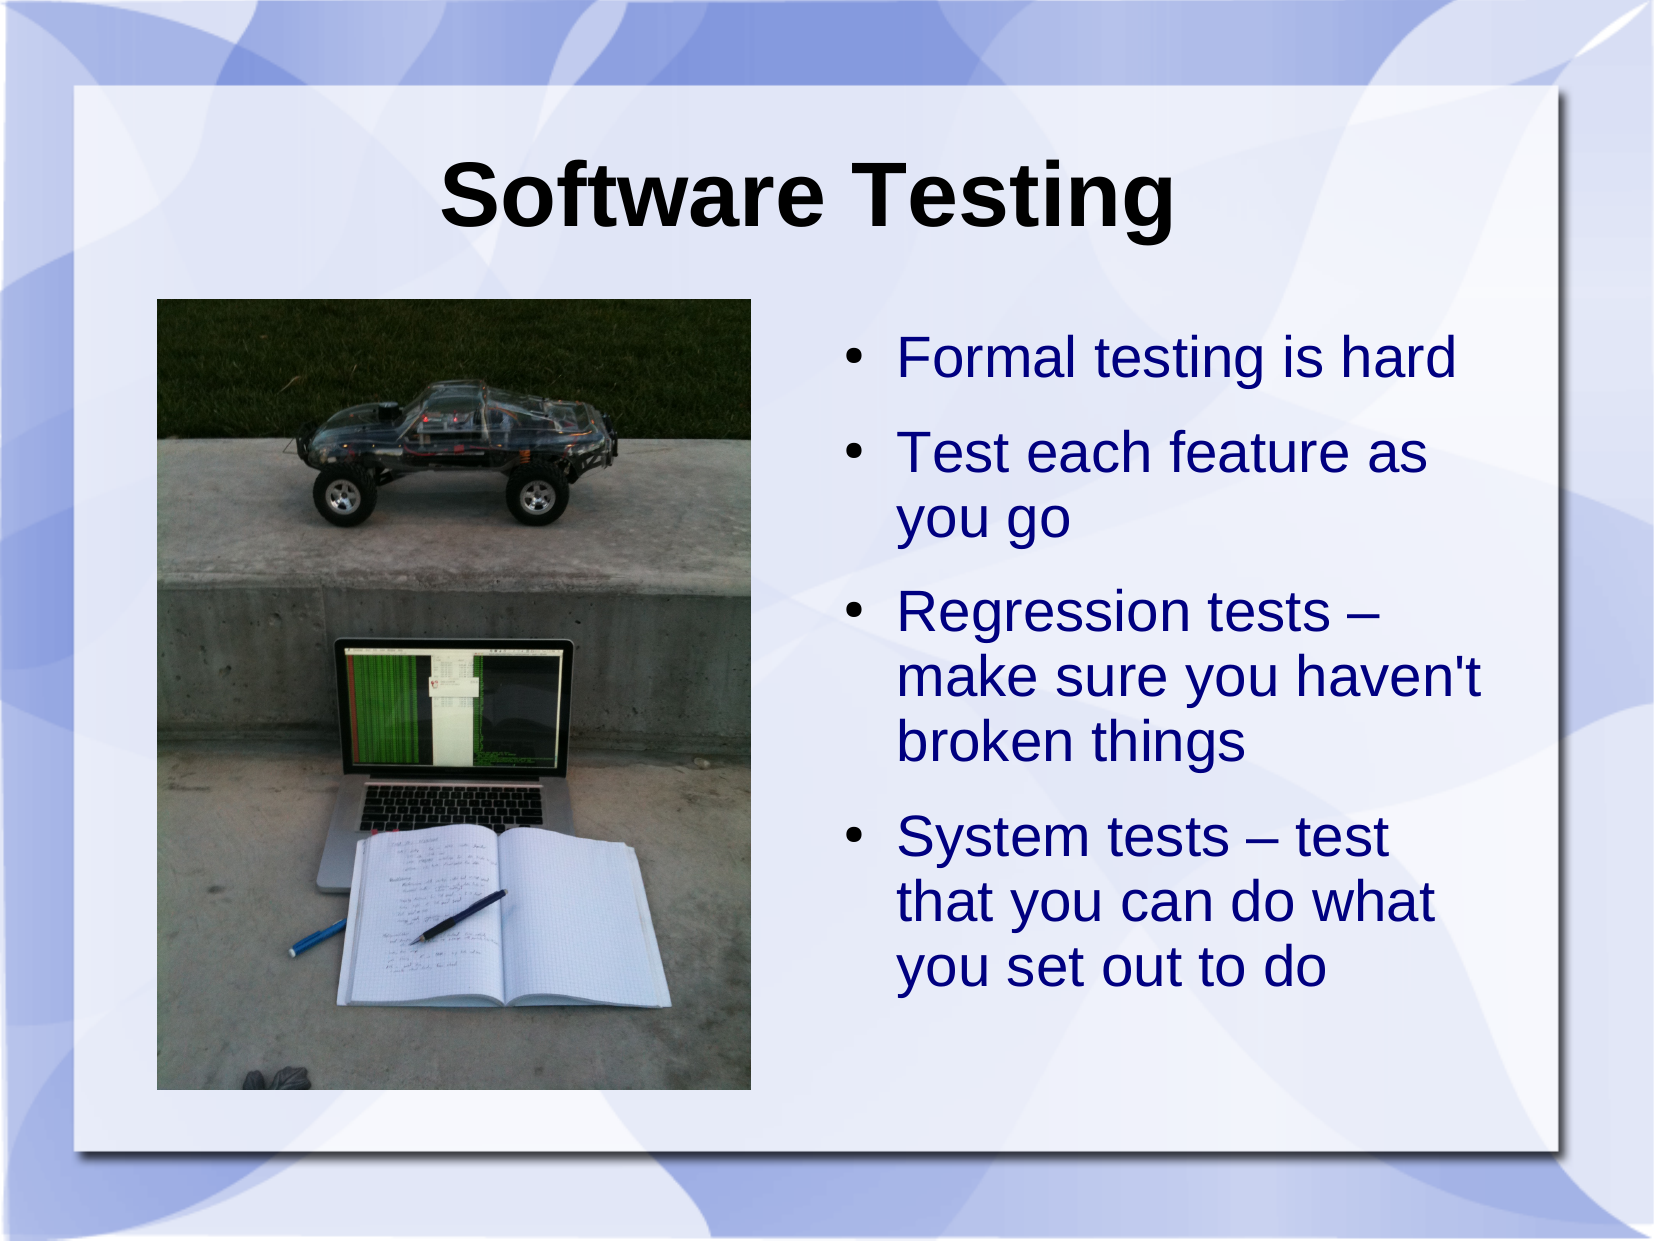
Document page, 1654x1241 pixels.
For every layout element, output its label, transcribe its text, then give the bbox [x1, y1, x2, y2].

list Formal testing is hard Test each feature as you go Regression tests – make sure you haven't broken things System tests – test that you can do what you set out to do [825, 324, 1489, 999]
picture [0, 0, 1654, 1241]
title Software Testing [82, 90, 1536, 298]
